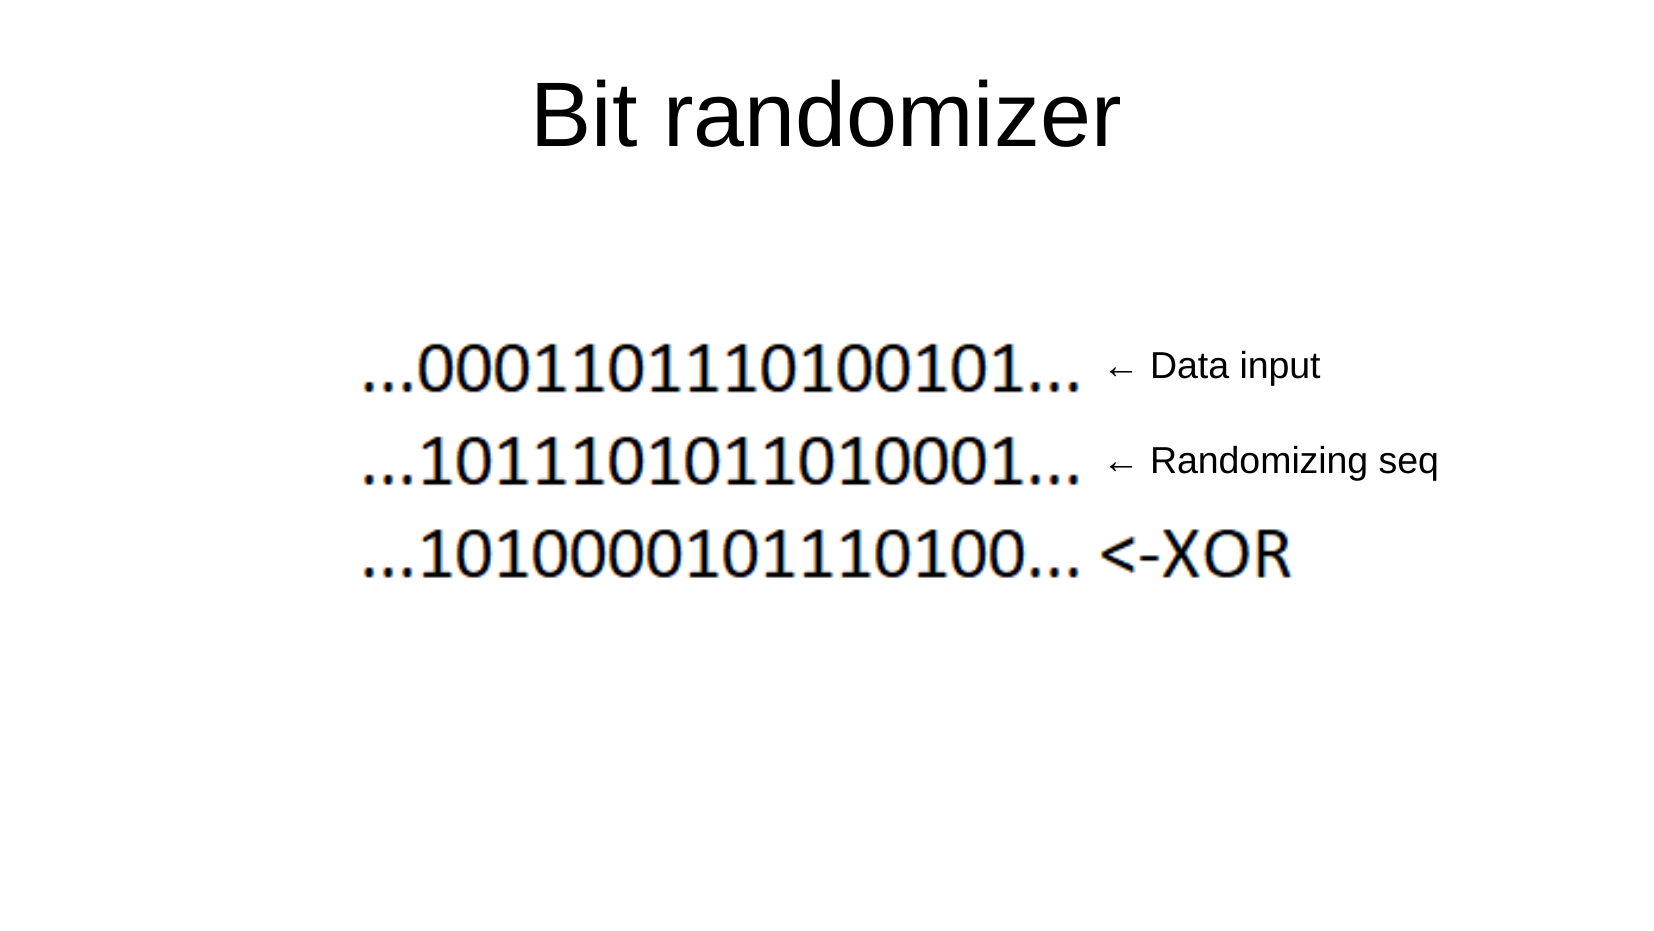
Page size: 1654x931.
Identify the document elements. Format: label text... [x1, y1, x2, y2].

text_box ← Randomizing seq [1087, 432, 1463, 490]
picture [334, 314, 1319, 616]
text_box ← Data input [1087, 337, 1463, 395]
title Bit randomizer [82, 37, 1571, 193]
